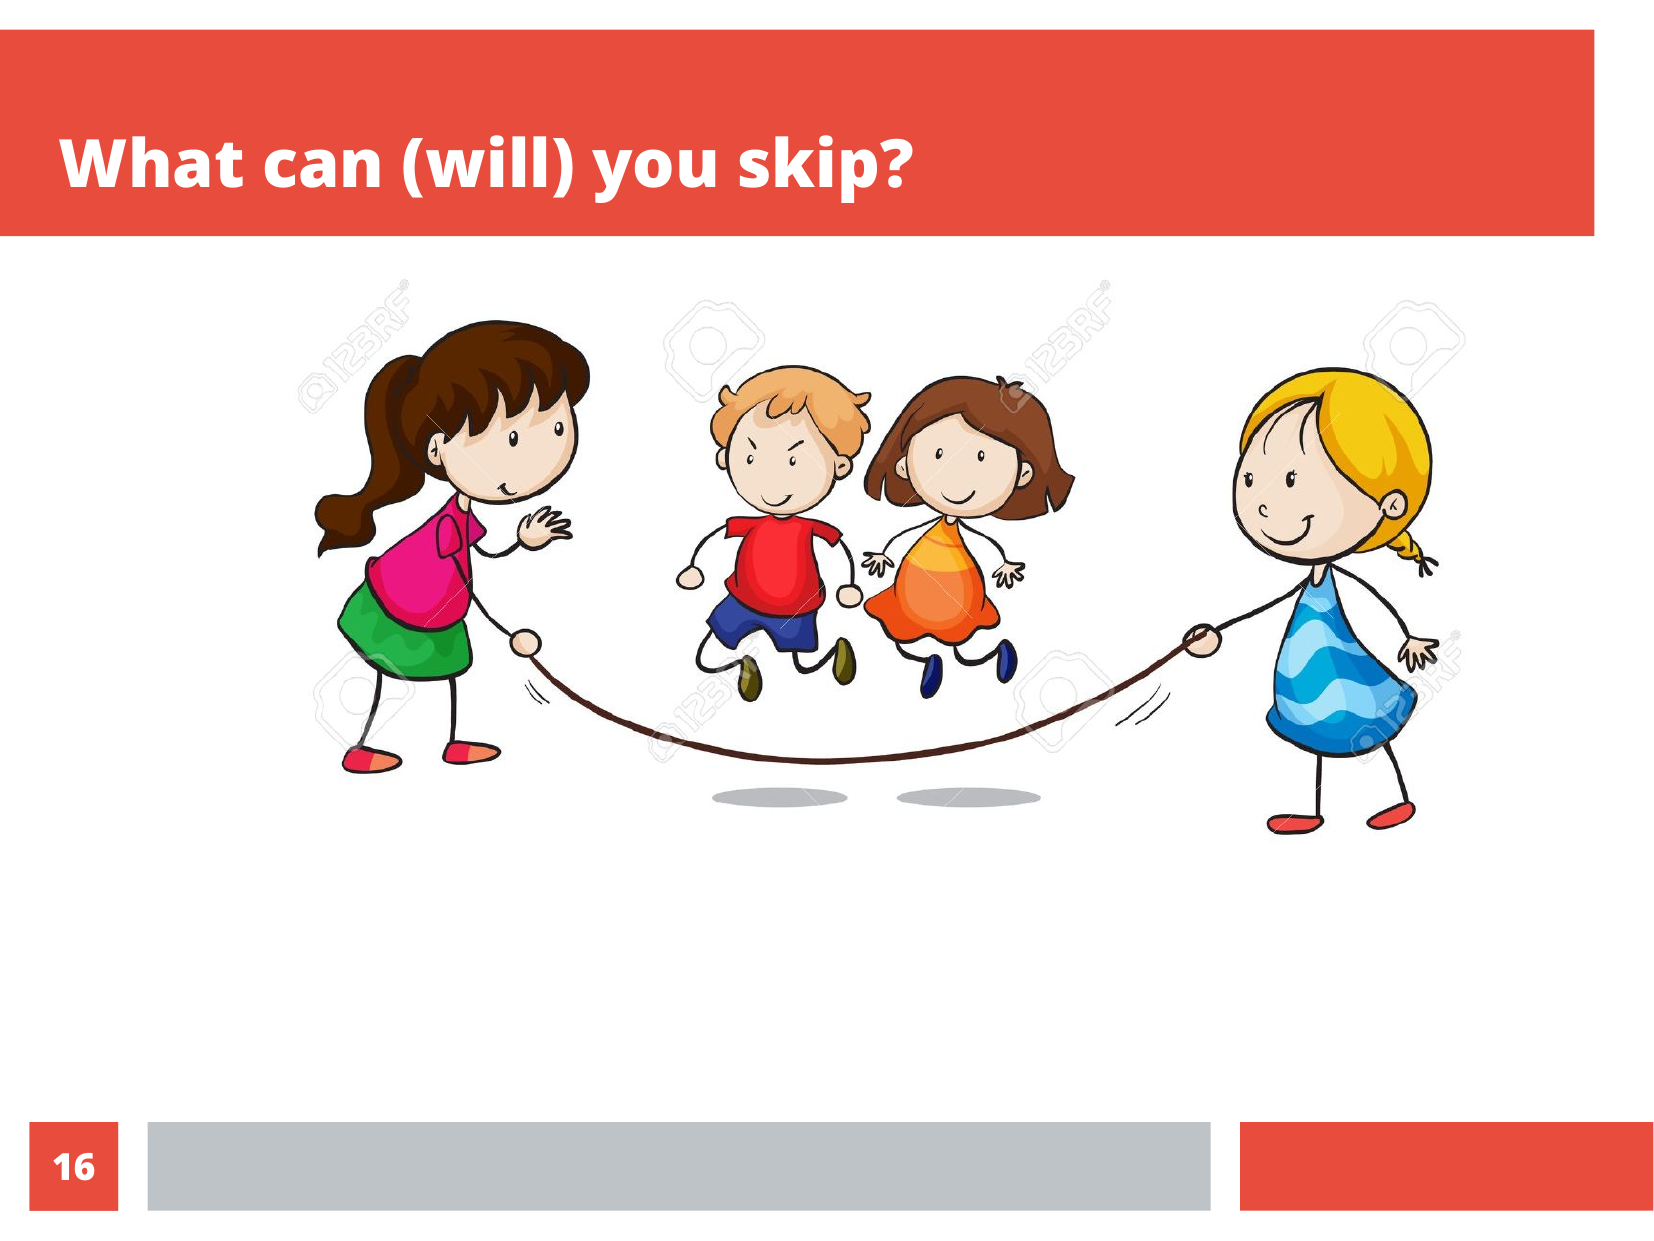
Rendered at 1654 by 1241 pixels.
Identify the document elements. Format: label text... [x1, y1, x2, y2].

title What can (will) you skip? [59, 59, 1595, 207]
picture [261, 249, 1501, 886]
